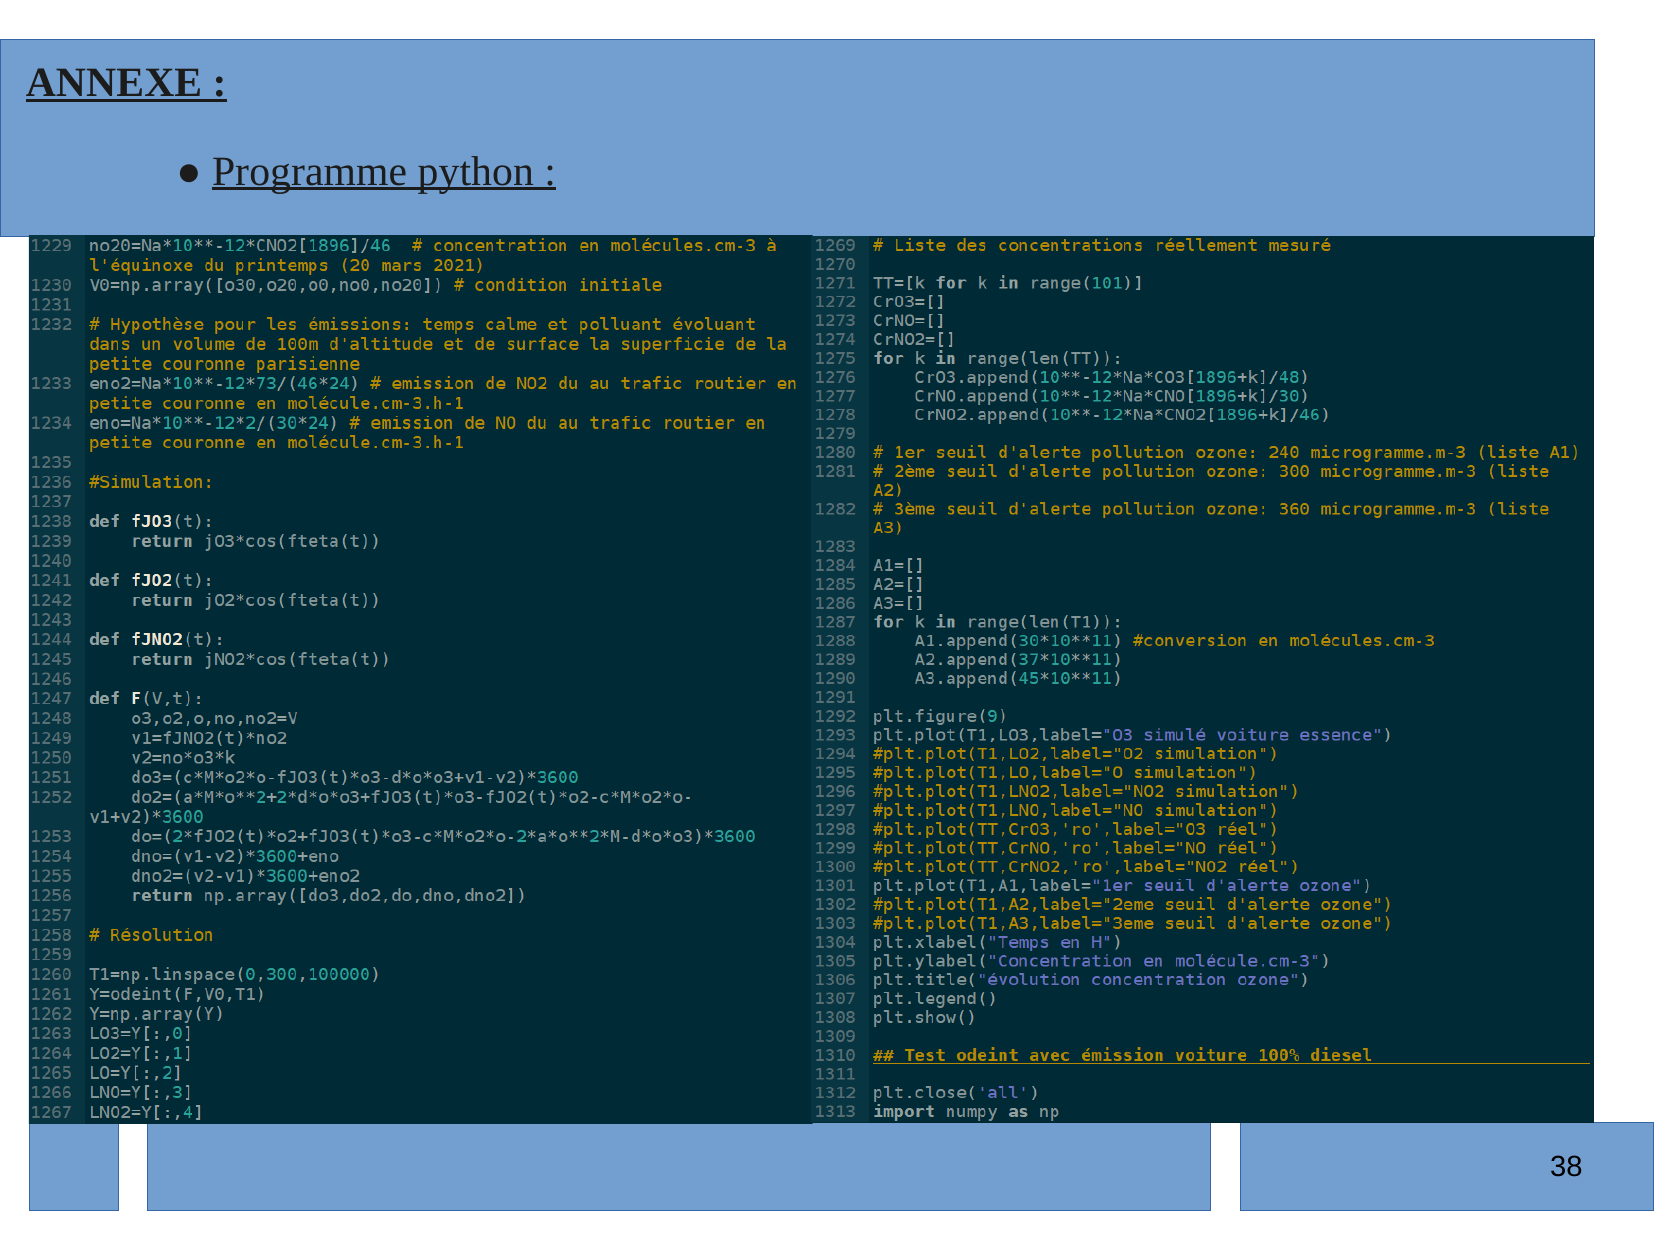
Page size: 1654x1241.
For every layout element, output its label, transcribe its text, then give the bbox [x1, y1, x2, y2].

picture [142, 873, 149, 881]
picture [885, 1109, 897, 1120]
picture [121, 282, 128, 290]
picture [947, 955, 954, 966]
picture [1028, 843, 1043, 853]
picture [1436, 450, 1444, 457]
picture [1311, 450, 1319, 457]
picture [135, 870, 139, 881]
picture [100, 1107, 113, 1117]
picture [893, 315, 907, 325]
picture [356, 283, 363, 290]
picture [1266, 638, 1276, 645]
picture [1321, 506, 1330, 514]
picture [1165, 732, 1177, 740]
picture [1181, 469, 1193, 476]
picture [1394, 450, 1413, 457]
picture [435, 420, 451, 428]
picture [1048, 958, 1057, 966]
picture [1186, 843, 1199, 853]
picture [135, 771, 139, 782]
picture [560, 377, 566, 388]
picture [1017, 940, 1033, 950]
picture [1171, 450, 1182, 457]
picture [1260, 977, 1276, 984]
picture [163, 657, 170, 664]
picture [248, 989, 252, 999]
picture [1094, 673, 1098, 683]
picture [215, 654, 227, 664]
picture [947, 1109, 953, 1116]
picture [135, 791, 139, 802]
picture [1051, 880, 1058, 890]
picture [948, 619, 954, 627]
picture [1321, 469, 1330, 476]
picture [1249, 390, 1254, 401]
picture [954, 996, 964, 1003]
picture [1012, 918, 1017, 926]
picture [621, 792, 630, 802]
picture [153, 991, 159, 999]
picture [135, 830, 139, 841]
picture [948, 902, 955, 909]
picture [1404, 638, 1413, 645]
picture [1208, 977, 1224, 984]
picture [185, 893, 191, 900]
picture [1400, 469, 1423, 476]
picture [132, 417, 140, 428]
picture [132, 972, 139, 983]
picture [1152, 958, 1161, 966]
picture [1270, 409, 1275, 419]
picture [225, 361, 232, 369]
picture [710, 381, 717, 387]
picture [988, 619, 995, 627]
picture [175, 1048, 179, 1058]
picture [1104, 450, 1111, 457]
picture [476, 893, 482, 900]
picture [132, 322, 139, 333]
picture [1364, 506, 1371, 514]
picture [1311, 1049, 1319, 1060]
picture [1196, 789, 1209, 796]
picture [1156, 638, 1172, 645]
picture [1048, 619, 1057, 627]
picture [912, 469, 924, 476]
picture [399, 381, 411, 388]
picture [231, 322, 238, 329]
picture [1280, 958, 1288, 966]
picture [1000, 880, 1006, 889]
picture [642, 322, 649, 329]
picture [184, 733, 196, 743]
picture [312, 889, 316, 900]
picture [210, 440, 222, 447]
picture [948, 751, 955, 757]
picture [596, 381, 602, 388]
picture [434, 436, 440, 447]
picture [1130, 921, 1142, 928]
picture [611, 831, 619, 841]
picture [1176, 410, 1188, 419]
picture [96, 574, 103, 585]
picture [1124, 391, 1132, 401]
picture [246, 716, 253, 723]
picture [948, 864, 955, 870]
picture [492, 283, 498, 290]
picture [111, 341, 117, 349]
picture [288, 440, 296, 447]
picture [985, 676, 995, 683]
picture [153, 341, 159, 349]
picture [98, 420, 107, 428]
picture [1002, 635, 1006, 645]
picture [1017, 412, 1026, 419]
picture [948, 356, 954, 363]
picture [1067, 977, 1078, 984]
picture [173, 972, 180, 979]
picture [441, 322, 457, 333]
picture [1051, 1109, 1058, 1120]
picture [102, 811, 106, 822]
picture [1006, 393, 1016, 401]
picture [264, 440, 274, 447]
picture [1167, 921, 1173, 928]
picture [900, 1109, 907, 1116]
picture [132, 263, 138, 270]
picture [1161, 883, 1167, 890]
picture [205, 893, 211, 900]
picture [1269, 1050, 1277, 1060]
picture [327, 361, 336, 369]
picture [392, 440, 401, 447]
picture [990, 918, 994, 928]
picture [379, 420, 390, 428]
picture [316, 322, 328, 329]
text_box ANNEXE : [25, 59, 1001, 153]
picture [913, 506, 924, 514]
picture [517, 322, 529, 329]
picture [135, 850, 139, 861]
picture [948, 845, 955, 853]
picture [210, 361, 222, 369]
picture [1217, 1053, 1225, 1060]
picture [1176, 958, 1184, 966]
picture [1181, 506, 1193, 514]
picture [985, 638, 995, 645]
picture [1348, 902, 1359, 909]
picture [948, 808, 955, 815]
picture [1562, 447, 1566, 457]
picture [554, 283, 561, 290]
picture [111, 1011, 117, 1019]
picture [1446, 506, 1454, 514]
picture [1084, 617, 1088, 627]
picture [1002, 654, 1006, 664]
picture [1223, 770, 1234, 777]
picture [153, 263, 159, 270]
picture [179, 401, 186, 408]
picture [1103, 506, 1110, 517]
picture [377, 322, 388, 329]
text_box ● Programme python : [176, 147, 1566, 283]
picture [679, 420, 686, 428]
picture [102, 969, 106, 979]
picture [1000, 446, 1006, 457]
picture [1041, 1053, 1048, 1060]
picture [196, 851, 200, 861]
picture [100, 1087, 114, 1097]
picture [948, 828, 955, 834]
picture [934, 391, 949, 401]
picture [142, 378, 151, 388]
picture [1134, 786, 1147, 796]
picture [948, 789, 955, 796]
picture [1348, 921, 1359, 928]
picture [1364, 469, 1371, 476]
picture [926, 1011, 932, 1022]
picture [1002, 619, 1006, 629]
picture [517, 378, 530, 388]
picture [163, 598, 170, 605]
picture [153, 634, 171, 644]
picture [973, 1049, 981, 1060]
picture [917, 352, 921, 363]
picture [288, 401, 296, 408]
picture [205, 772, 213, 782]
picture [257, 735, 263, 743]
picture [917, 616, 921, 627]
picture [968, 1109, 981, 1120]
picture [215, 341, 227, 349]
picture [754, 420, 763, 428]
picture [1364, 450, 1370, 459]
picture [340, 361, 347, 369]
picture [175, 378, 179, 388]
picture [1246, 808, 1255, 815]
text_box 38 [1535, 1142, 1625, 1218]
picture [1103, 469, 1110, 479]
picture [1015, 958, 1026, 966]
picture [947, 936, 954, 947]
picture [1446, 469, 1454, 476]
picture [1119, 958, 1130, 966]
picture [990, 899, 994, 909]
picture [999, 412, 1006, 423]
picture [444, 831, 453, 841]
picture [1208, 880, 1214, 890]
picture [98, 381, 107, 388]
picture [1233, 638, 1245, 645]
picture [1104, 977, 1120, 984]
picture [179, 440, 186, 446]
picture [1042, 372, 1046, 382]
picture [1208, 469, 1215, 476]
picture [163, 538, 170, 546]
picture [1028, 862, 1042, 871]
picture [1156, 1053, 1162, 1060]
picture [1024, 805, 1033, 815]
picture [1198, 372, 1202, 382]
picture [153, 516, 160, 526]
picture [1142, 977, 1151, 984]
picture [309, 341, 317, 349]
picture [1176, 808, 1188, 815]
picture [784, 381, 795, 388]
picture [1012, 899, 1017, 907]
picture [1131, 902, 1142, 909]
picture [985, 657, 995, 664]
picture [1047, 356, 1057, 363]
picture [226, 751, 231, 763]
picture [496, 417, 509, 428]
picture [948, 921, 955, 928]
picture [185, 538, 191, 546]
picture [990, 805, 994, 815]
picture [1327, 883, 1338, 890]
picture [227, 378, 231, 388]
picture [1155, 770, 1167, 777]
picture [990, 767, 994, 777]
picture [1020, 786, 1033, 796]
picture [990, 786, 994, 796]
picture [1176, 751, 1188, 758]
picture [121, 972, 128, 979]
picture [327, 873, 336, 881]
picture [96, 633, 103, 644]
picture [1165, 391, 1177, 401]
picture [1249, 371, 1254, 382]
picture [1128, 805, 1137, 815]
picture [1280, 1050, 1287, 1060]
picture [1134, 410, 1142, 419]
picture [1000, 1053, 1006, 1060]
picture [1094, 372, 1098, 382]
picture [1124, 372, 1132, 382]
picture [96, 692, 102, 703]
picture [163, 755, 170, 763]
picture [886, 560, 890, 570]
picture [1260, 789, 1276, 796]
picture [185, 341, 192, 349]
picture [200, 932, 211, 940]
picture [942, 1015, 948, 1022]
picture [163, 318, 170, 329]
picture [1553, 447, 1558, 455]
picture [132, 282, 139, 294]
picture [96, 515, 103, 526]
picture [1246, 751, 1255, 758]
picture [279, 339, 283, 349]
picture [1196, 862, 1209, 871]
picture [460, 381, 472, 388]
picture [1290, 638, 1298, 645]
picture [1002, 672, 1006, 683]
picture [1177, 1053, 1183, 1060]
picture [477, 772, 481, 782]
picture [179, 361, 186, 369]
picture [812, 283, 868, 1121]
picture [1208, 506, 1215, 514]
picture [632, 341, 638, 349]
picture [893, 334, 907, 344]
picture [1400, 506, 1423, 514]
picture [205, 792, 213, 802]
picture [121, 479, 138, 487]
picture [392, 401, 401, 408]
picture [215, 716, 222, 723]
picture [225, 440, 232, 447]
picture [1233, 506, 1245, 514]
picture [948, 770, 955, 777]
picture [185, 479, 201, 487]
picture [918, 636, 923, 644]
picture [210, 401, 217, 408]
picture [142, 240, 154, 250]
picture [1223, 450, 1234, 457]
picture [934, 410, 949, 419]
picture [1233, 469, 1245, 476]
picture [980, 730, 984, 740]
picture [1040, 1109, 1047, 1116]
picture [1339, 732, 1349, 740]
picture [28, 235, 84, 1124]
picture [153, 575, 161, 585]
picture [90, 243, 97, 250]
